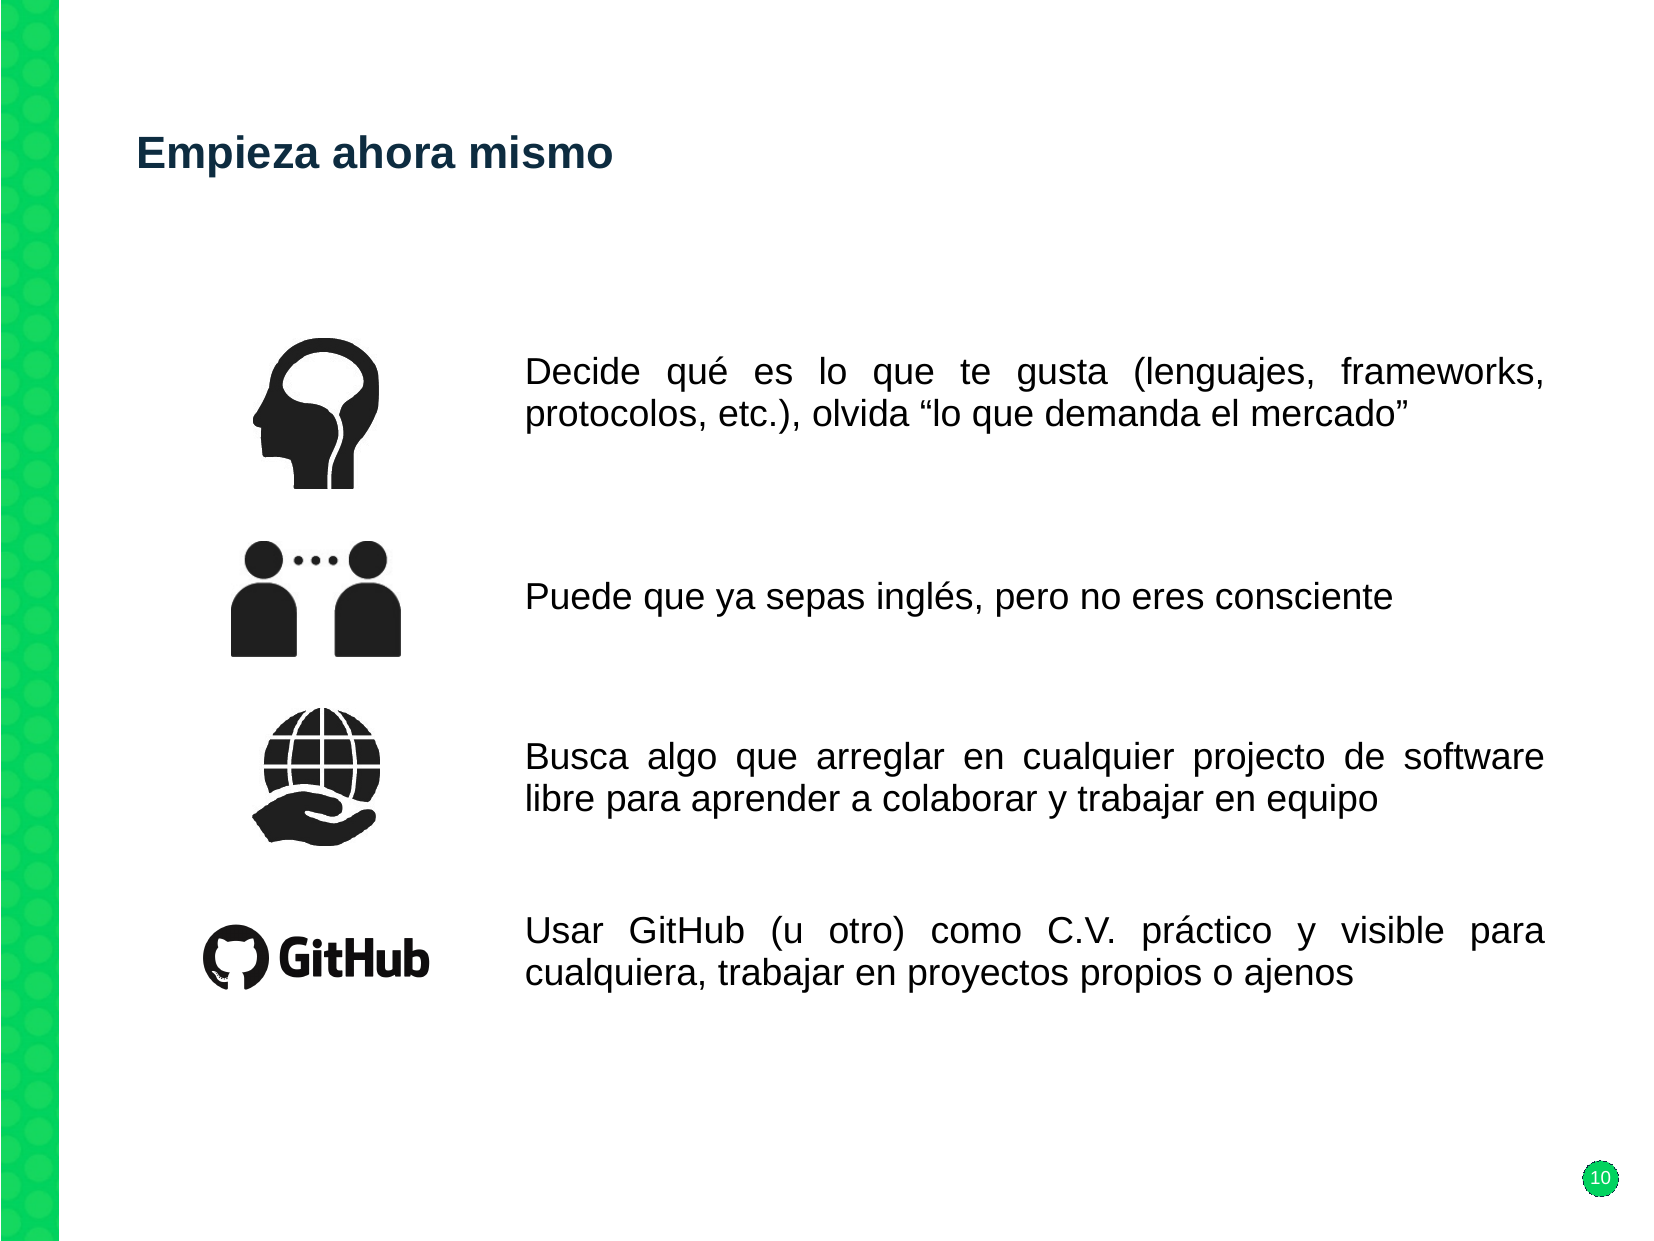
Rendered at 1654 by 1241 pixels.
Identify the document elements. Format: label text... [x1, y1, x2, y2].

text_box Usar GitHub (u otro) como C.V. práctico y visible para cualquiera, trabajar en proyectos propios o ajenos [510, 902, 1561, 1001]
text_box Busca algo que arreglar en cualquier projecto de software libre para aprender a colaborar y trabajar en equipo [510, 728, 1561, 828]
text_box Decide qué es lo que te gusta (lenguajes, frameworks, protocolos, etc.), olvida “lo que demanda el mercado” [510, 343, 1561, 483]
text_box Puede que ya sepas inglés, pero no eres consciente [510, 568, 1561, 630]
picture [253, 338, 379, 489]
picture [231, 541, 401, 657]
picture [252, 709, 380, 846]
title Empieza ahora mismo [121, 49, 1531, 257]
picture [1, 0, 59, 1241]
picture [166, 901, 466, 1013]
